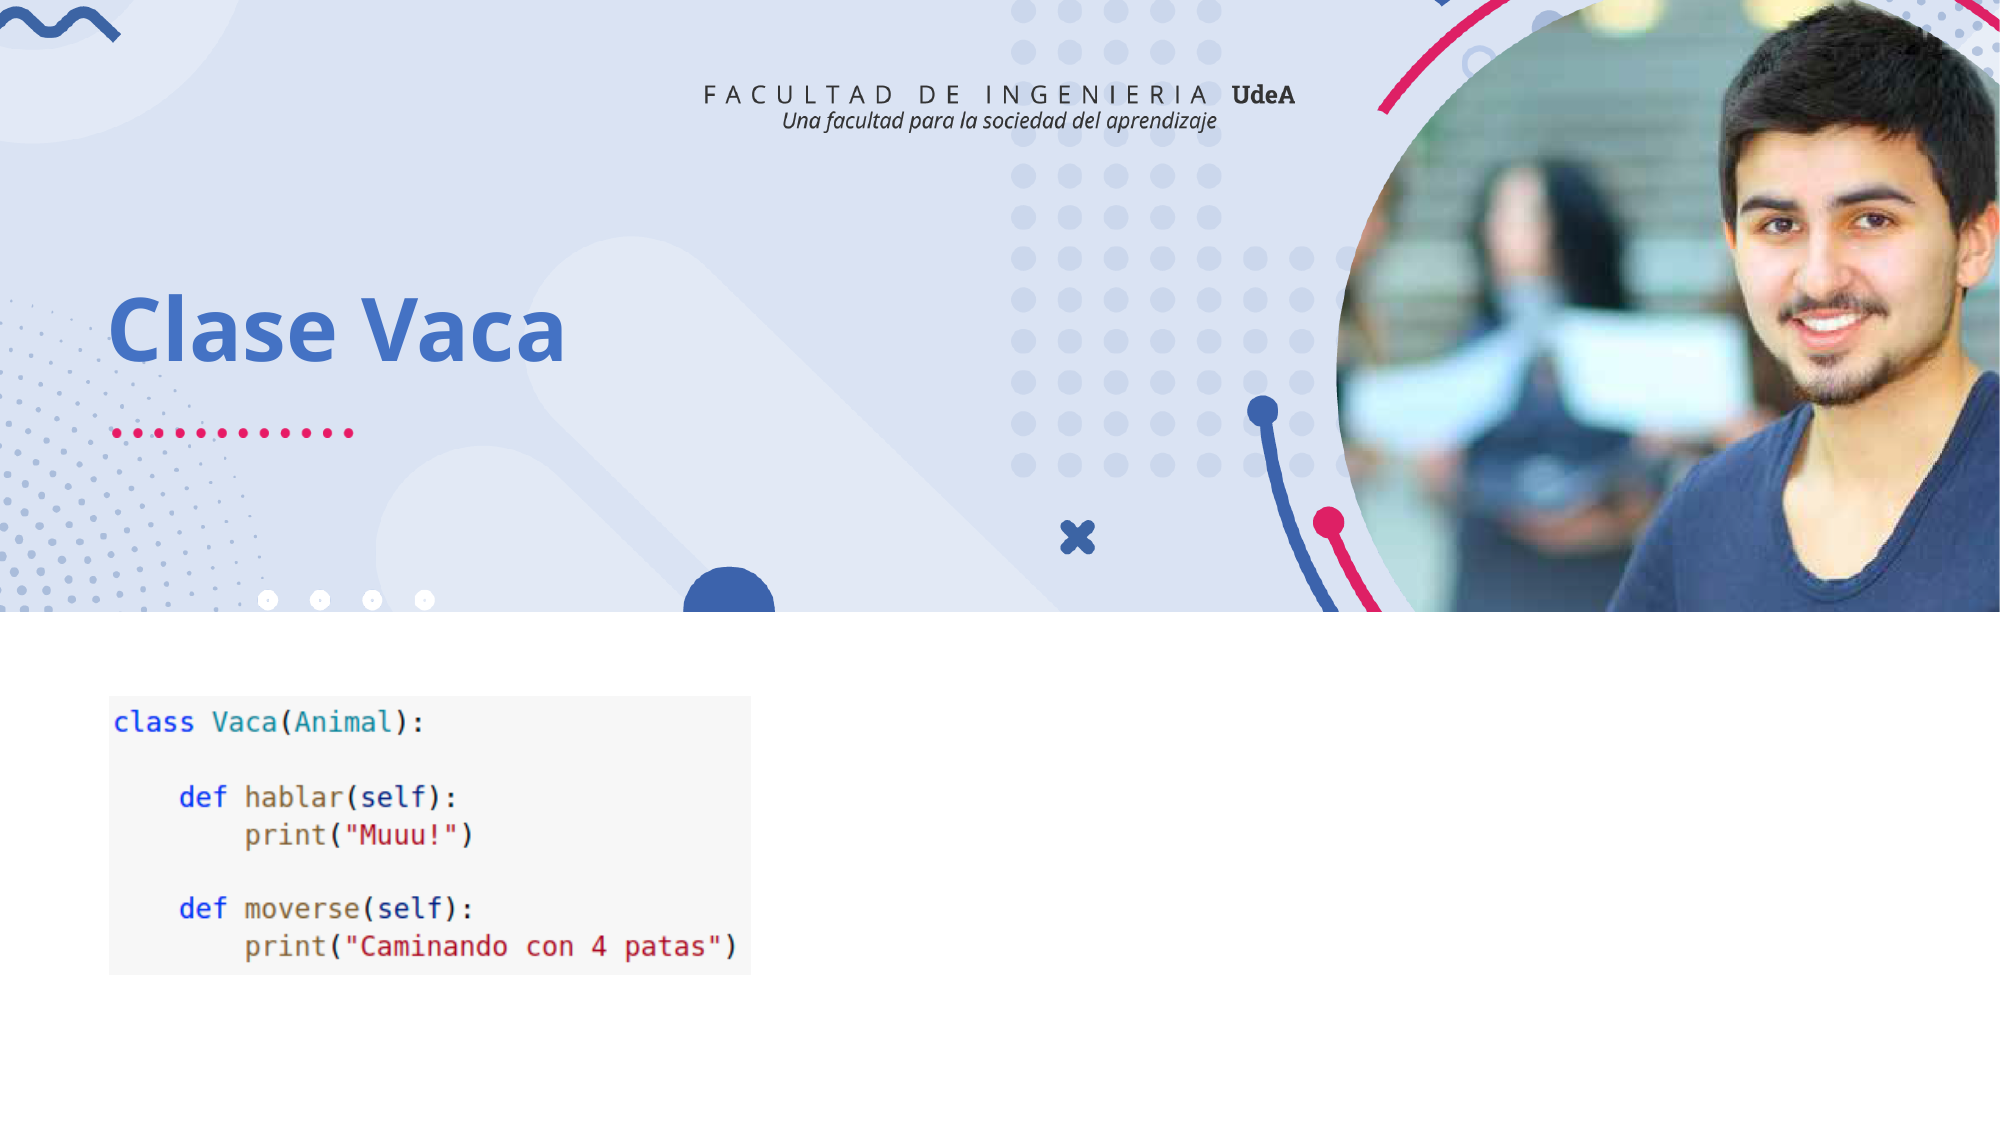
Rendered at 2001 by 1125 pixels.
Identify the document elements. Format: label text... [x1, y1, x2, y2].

picture [109, 696, 751, 976]
text_box Clase Vaca [92, 277, 988, 389]
picture [0, 0, 2000, 612]
